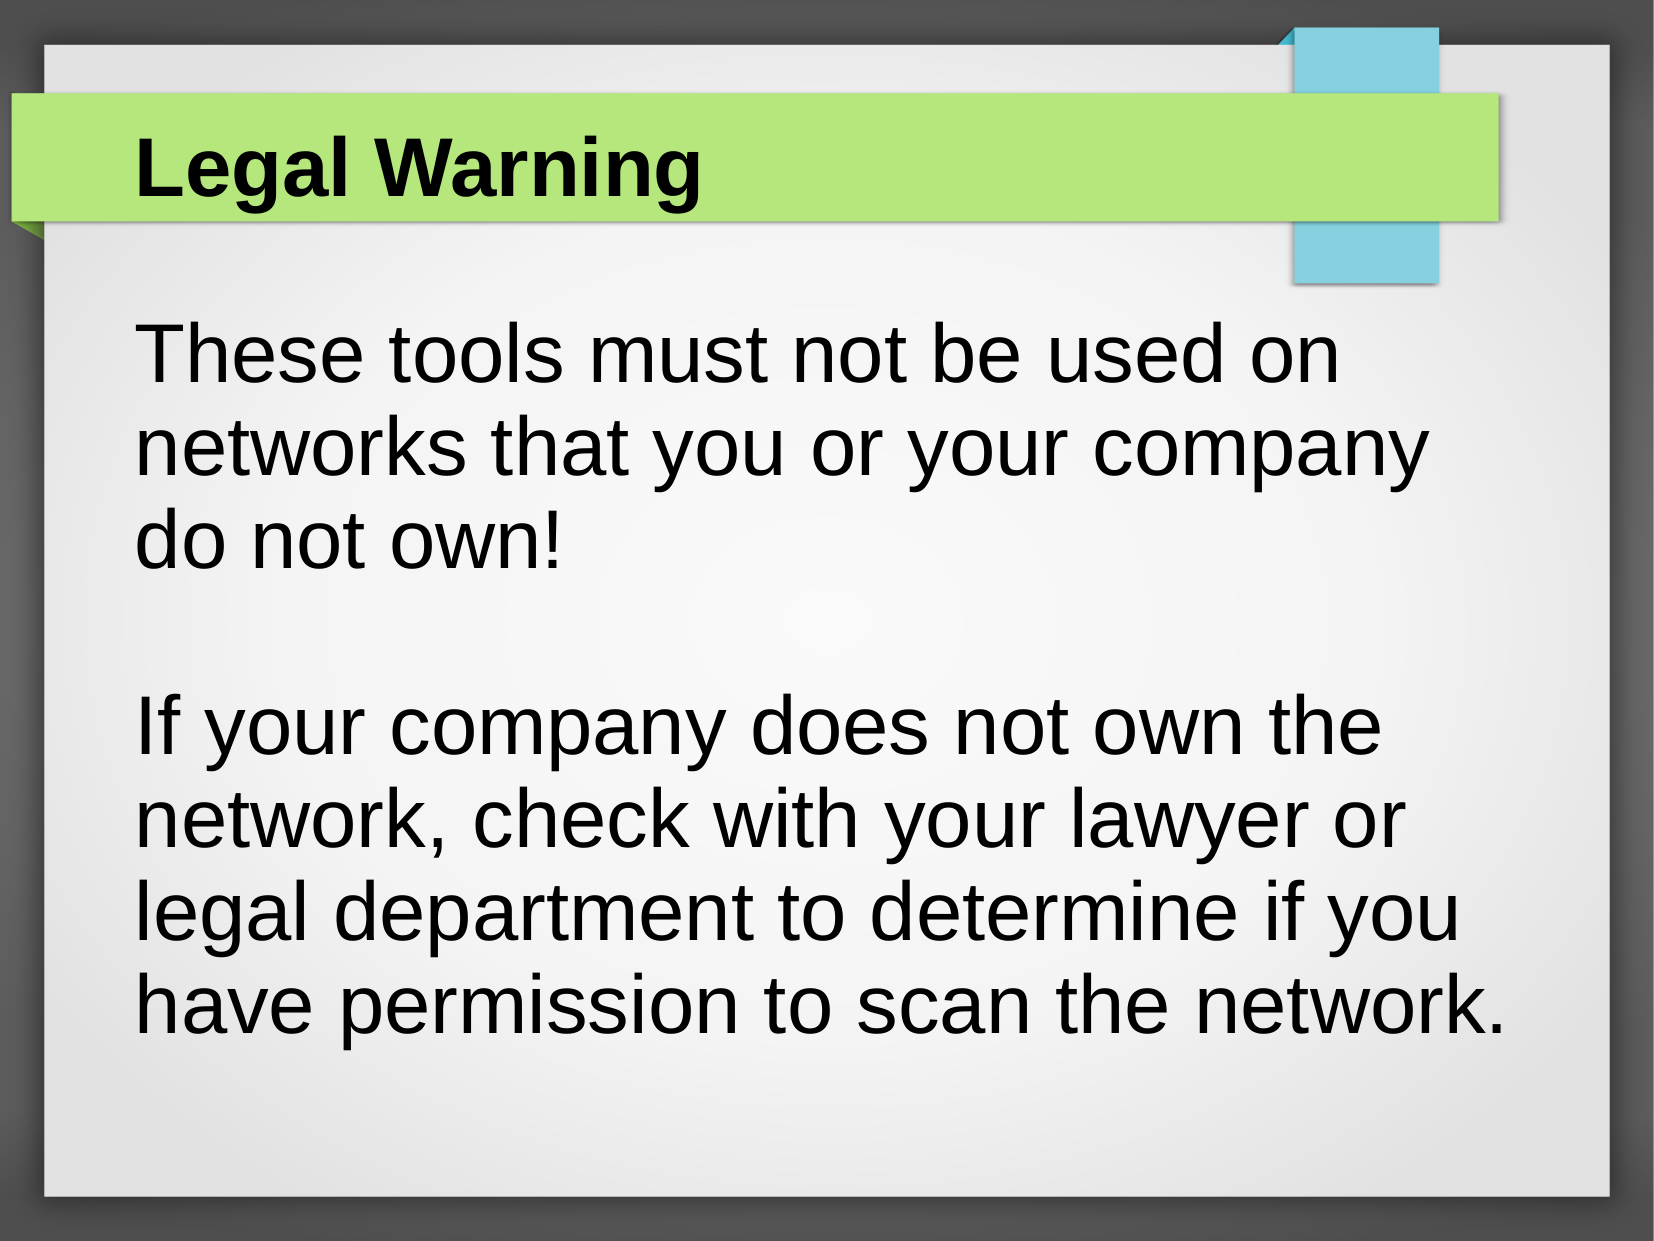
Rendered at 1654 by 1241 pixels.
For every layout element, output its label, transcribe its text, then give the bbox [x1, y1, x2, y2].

text_box Legal Warning These tools must not be used on networks that you or your company do not own! If your company does not own the network, check with your lawyer or legal department to determine if you have permission to scan the network. [120, 114, 1525, 1060]
picture [0, 0, 1654, 1241]
